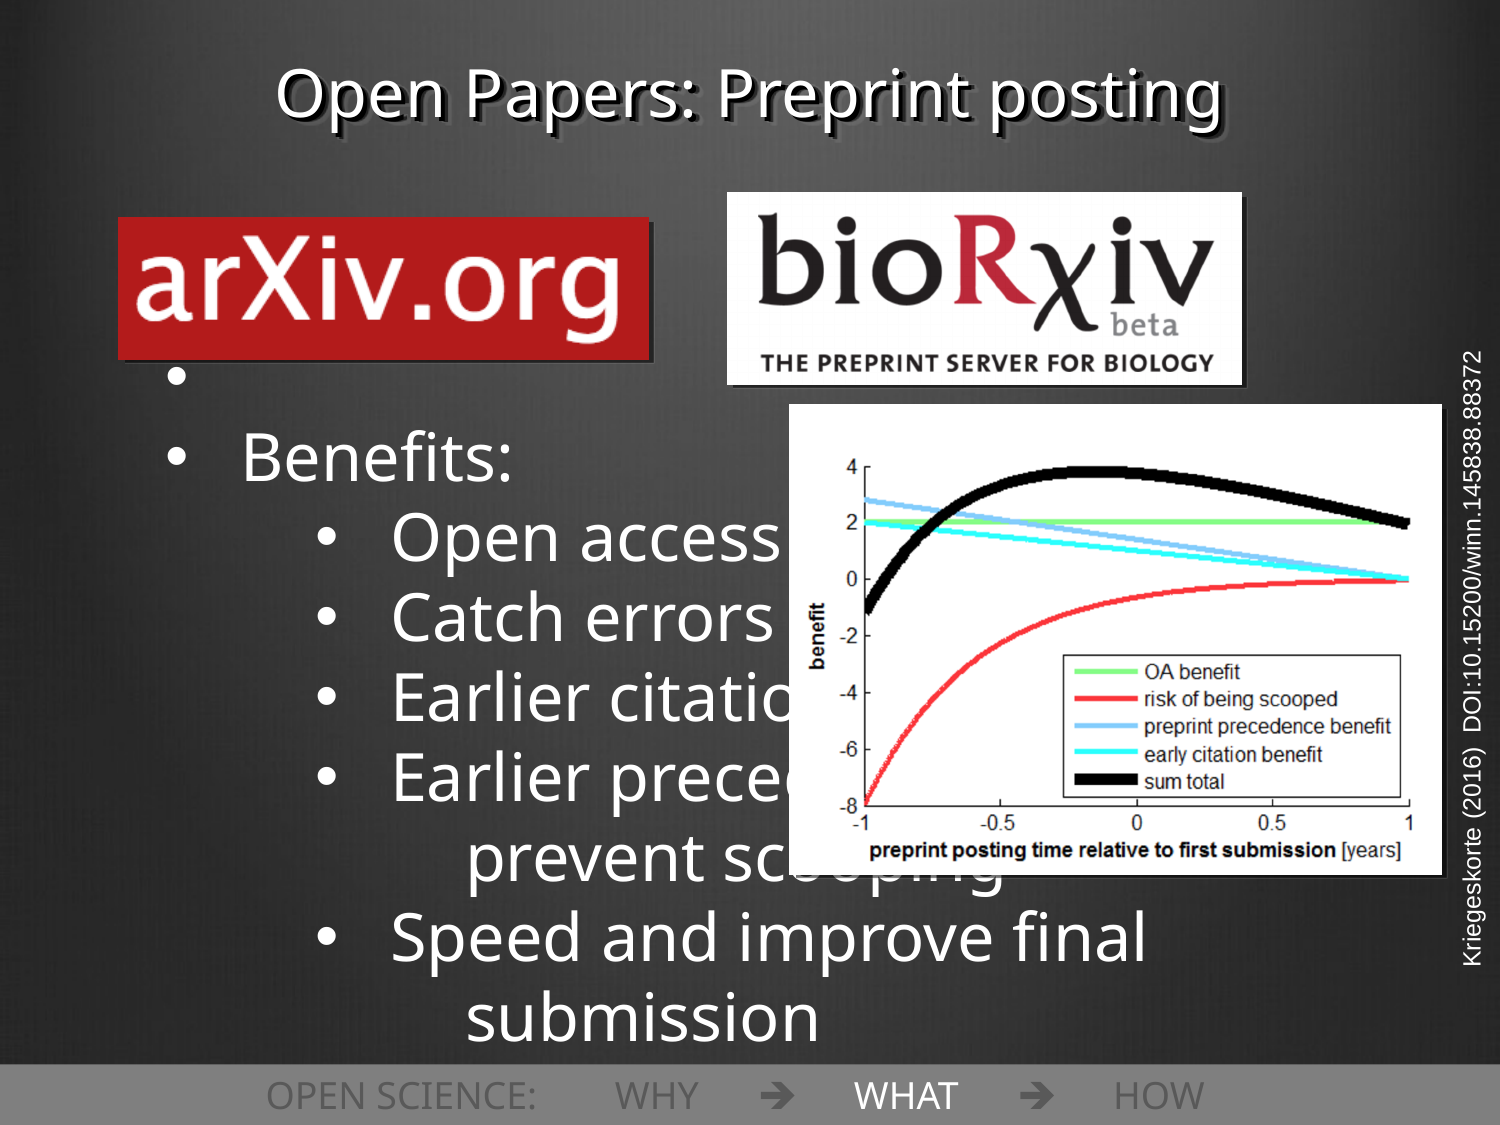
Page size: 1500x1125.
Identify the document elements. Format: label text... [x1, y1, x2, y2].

picture [789, 404, 1442, 876]
text_box Benefits: Open access Catch errors Earlier citation Earlier precedence, prevent scooping Speed and improve final submission [0, 88, 1500, 1064]
text_box Kriegeskorte (2016) DOI:10.15200/winn.145838.88372 [1448, 324, 1493, 983]
title Open Papers: Preprint posting [112, 19, 1388, 88]
picture [118, 217, 649, 360]
picture [727, 192, 1242, 385]
text_box OPEN SCIENCE: WHY  WHAT  HOW [0, 1064, 1500, 1125]
